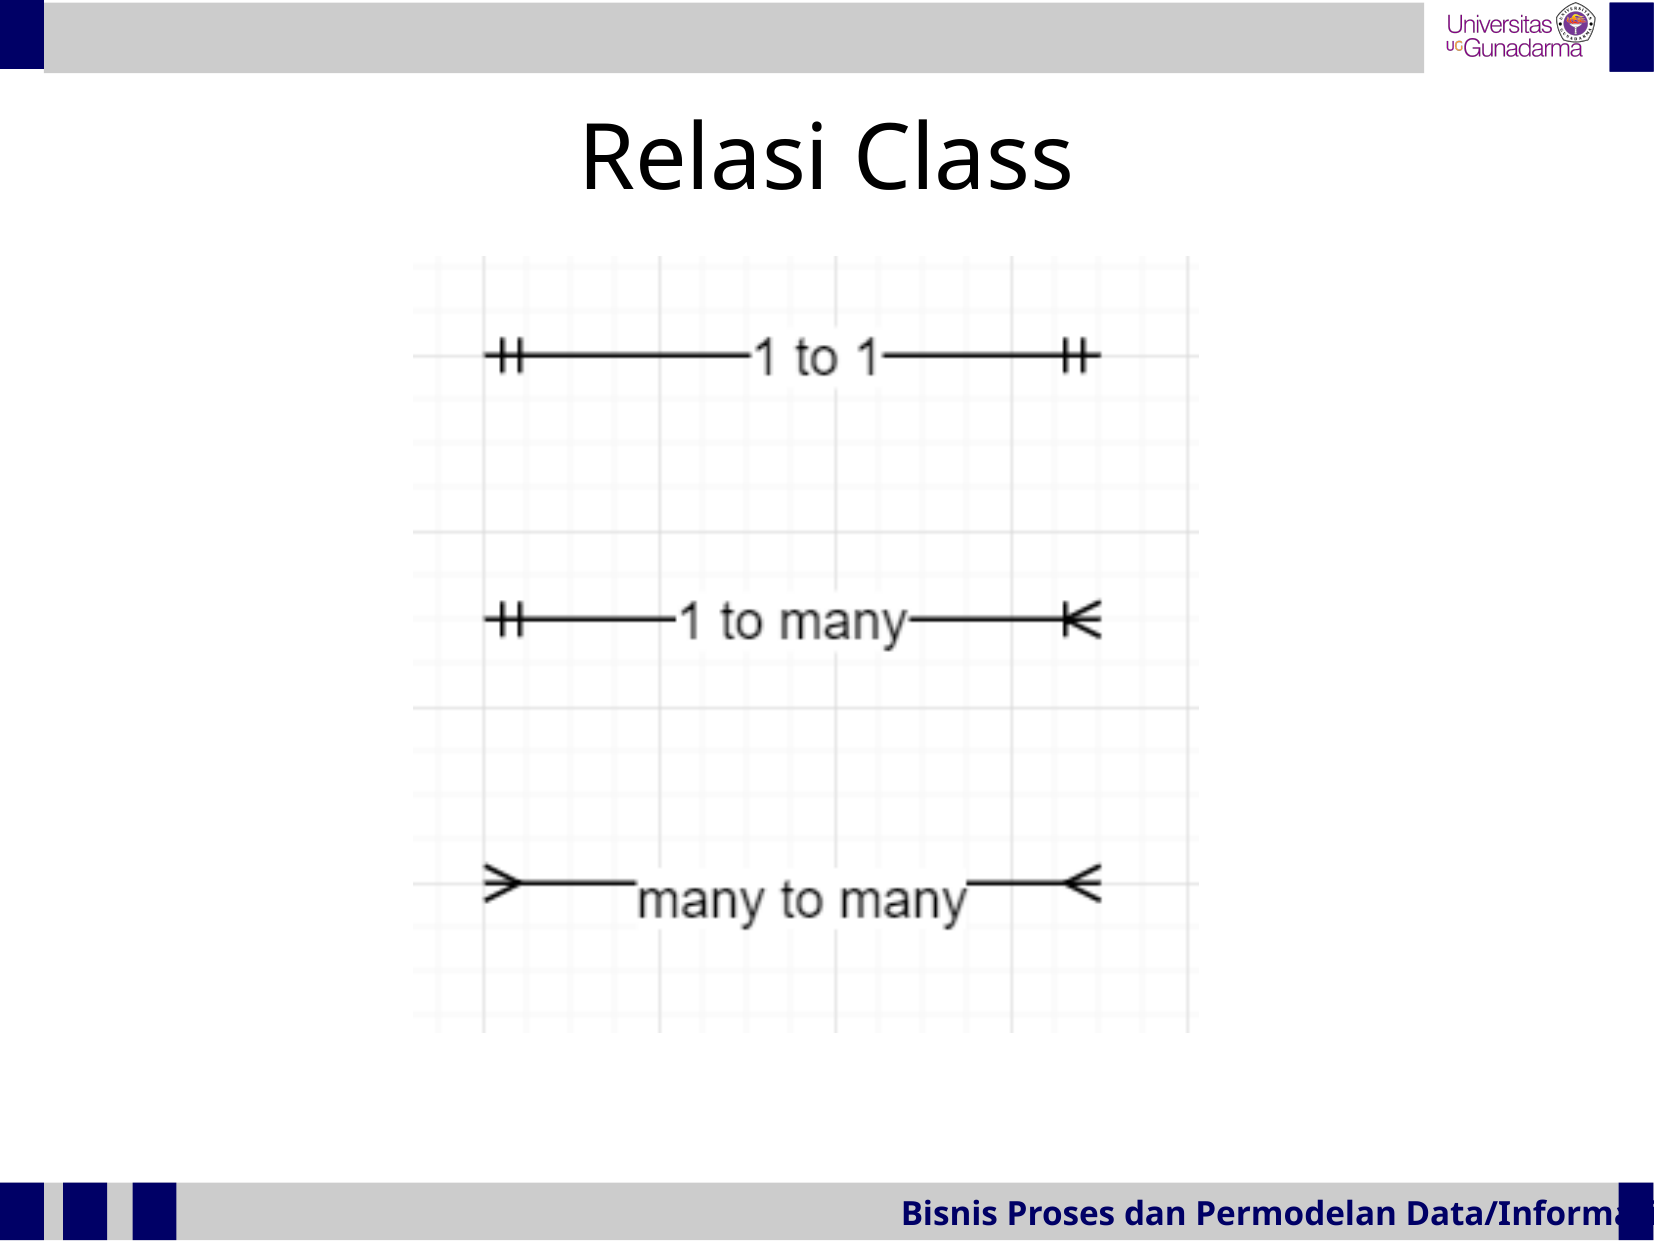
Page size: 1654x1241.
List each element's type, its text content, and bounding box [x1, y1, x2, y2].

title Relasi Class [82, 49, 1571, 257]
picture [413, 256, 1199, 1033]
picture [1437, 2, 1610, 62]
